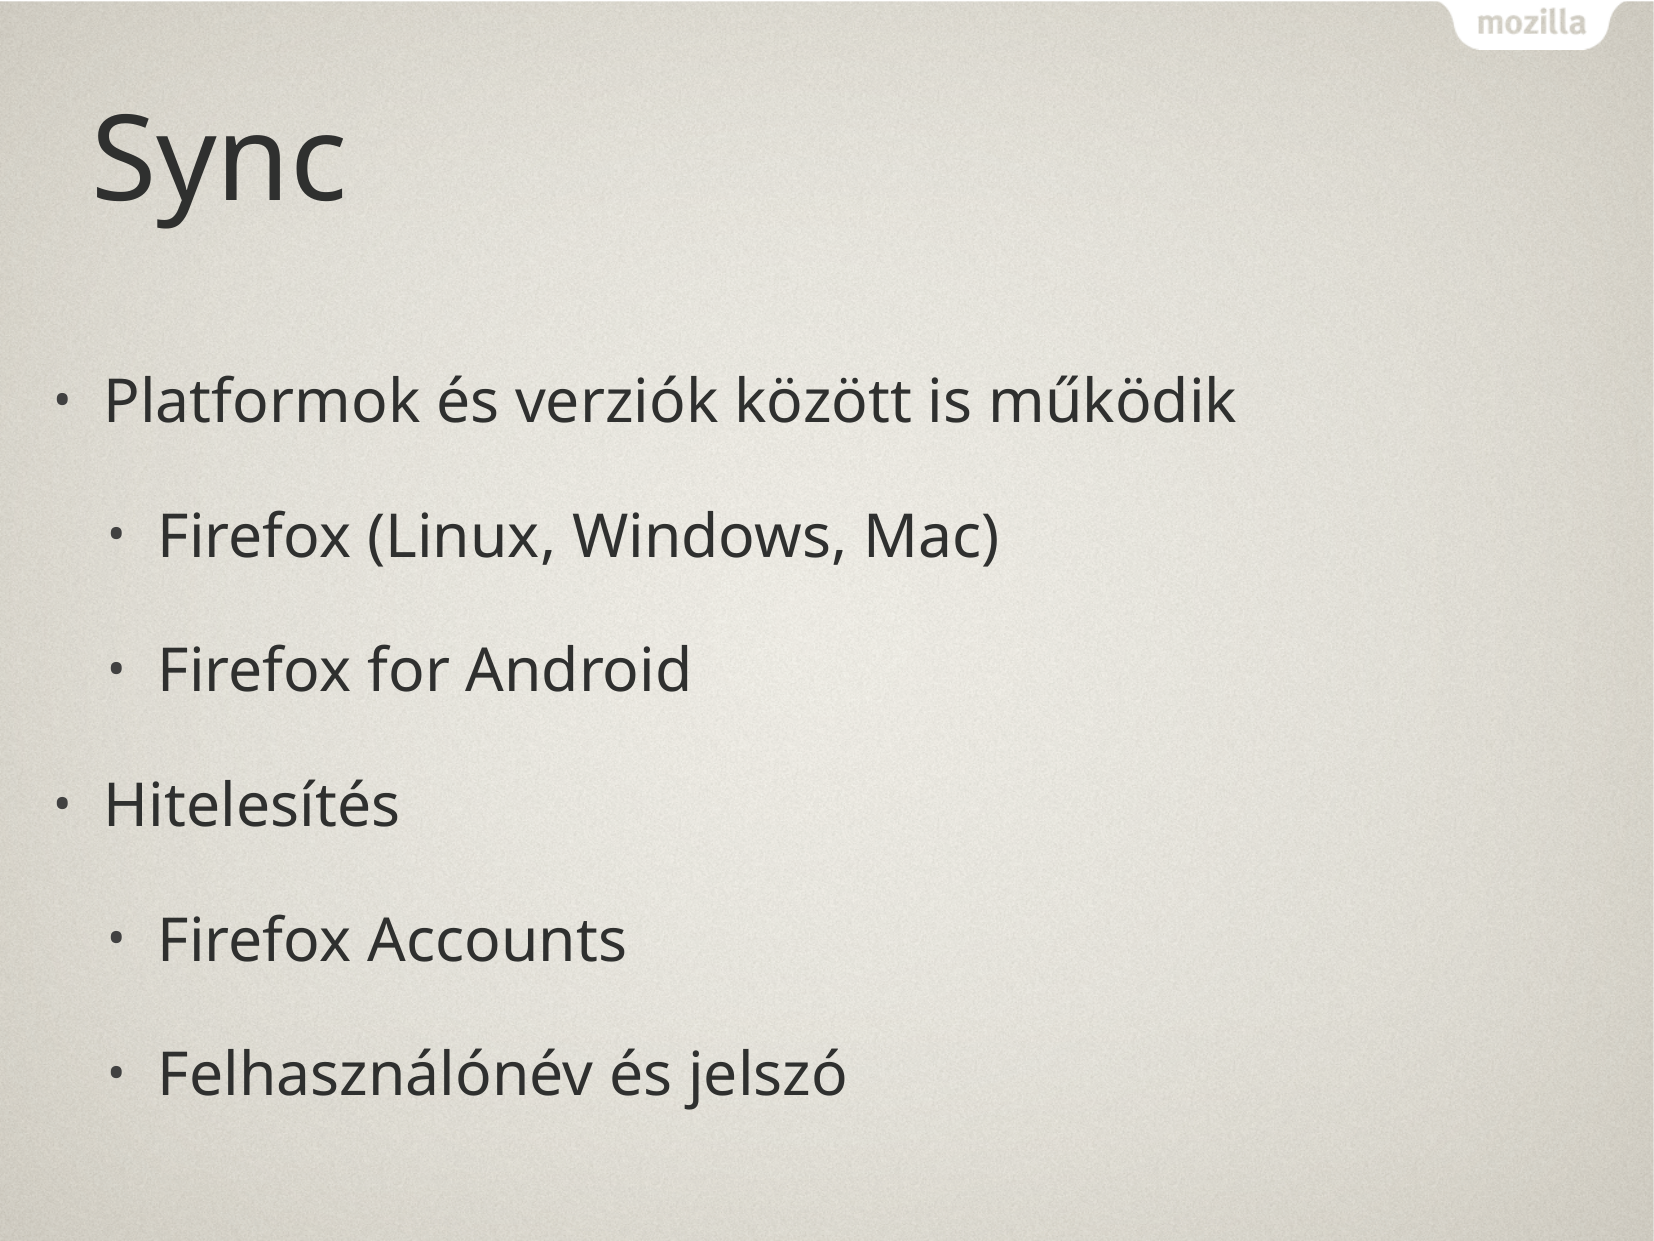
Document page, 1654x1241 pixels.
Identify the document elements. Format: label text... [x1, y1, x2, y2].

list Platformok és verziók között is működik Firefox (Linux, Windows, Mac) Firefox for Android Hitelesítés Firefox Accounts Felhasználónév és jelszó [45, 264, 1630, 1205]
picture [0, 0, 1654, 1241]
title Sync [82, 41, 1571, 264]
